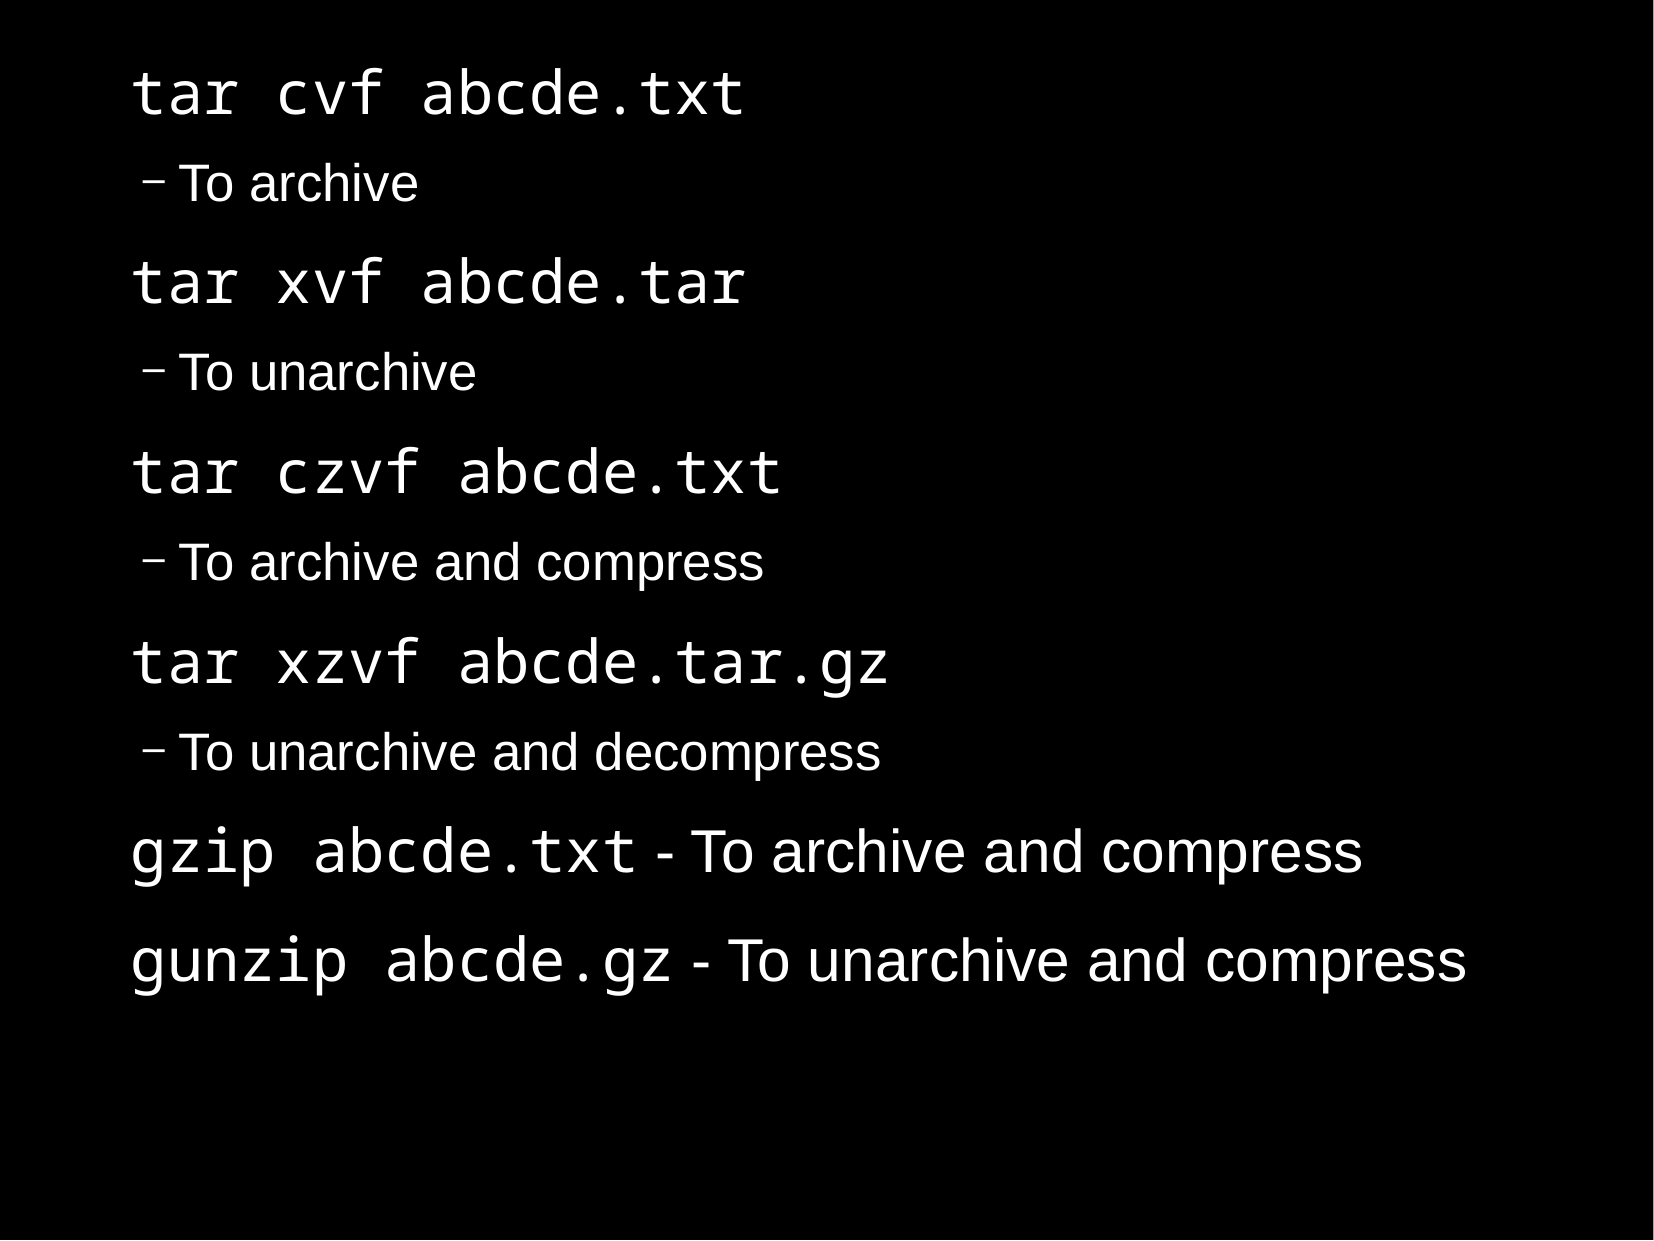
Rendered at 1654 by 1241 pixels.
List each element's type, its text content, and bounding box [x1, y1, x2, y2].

list tar cvf abcde.txt To archive tar xvf abcde.tar To unarchive tar czvf abcde.txt To archive and compress tar xzvf abcde.tar.gz To unarchive and decompress gzip abcde.txt - To archive and compress gunzip abcde.gz - To unarchive and compress [82, 49, 1571, 1010]
